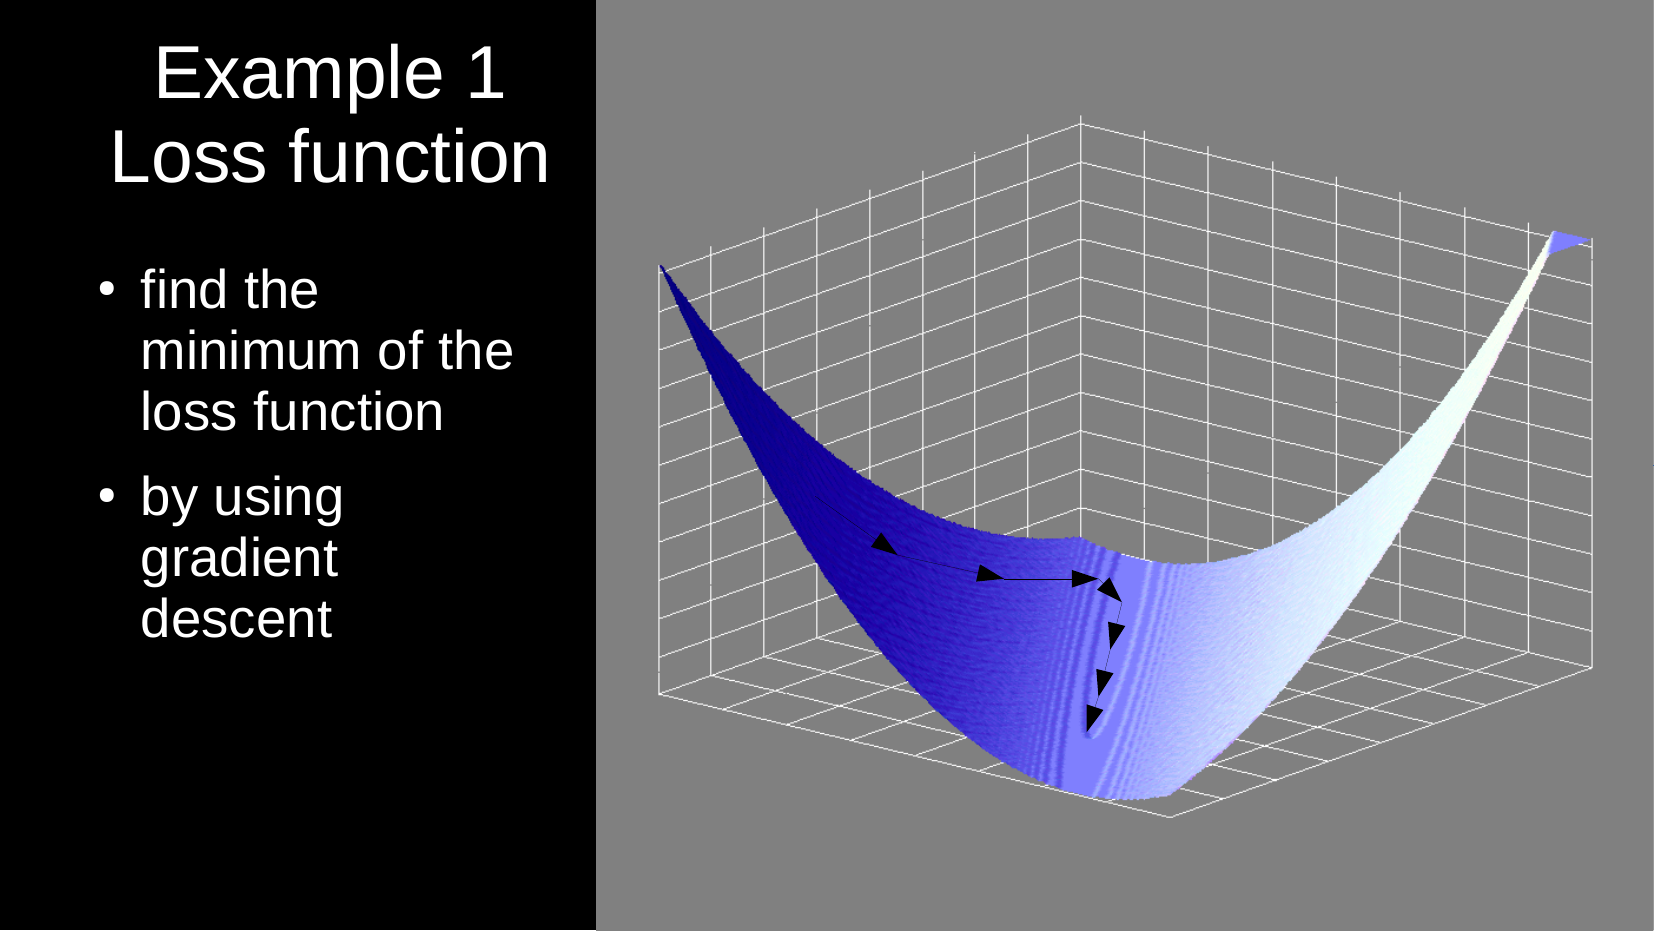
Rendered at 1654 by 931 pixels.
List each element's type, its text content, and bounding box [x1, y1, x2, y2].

list find the minimum of the loss function by using gradient descent [82, 258, 532, 650]
title Example 1 Loss function [82, 30, 579, 199]
picture [596, 0, 1654, 931]
